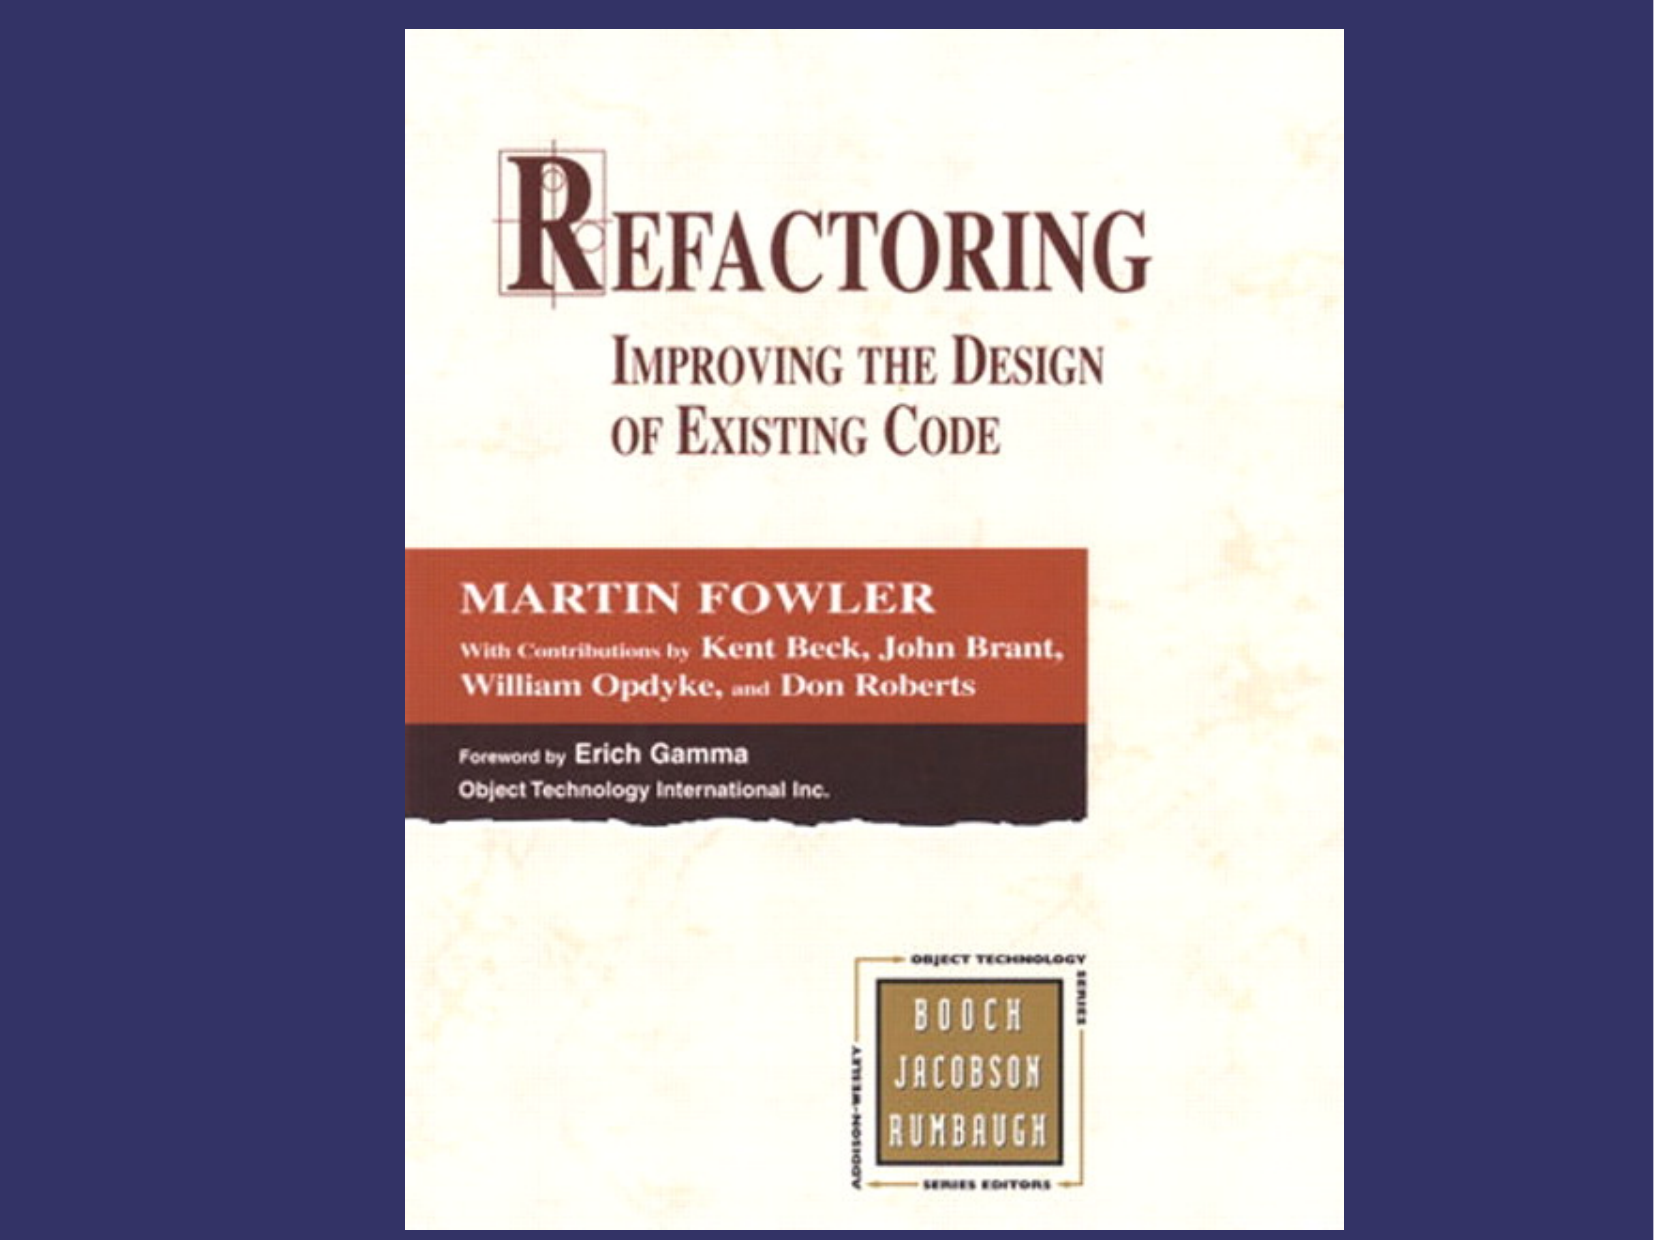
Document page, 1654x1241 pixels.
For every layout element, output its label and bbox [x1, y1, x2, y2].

picture [405, 29, 1344, 1231]
